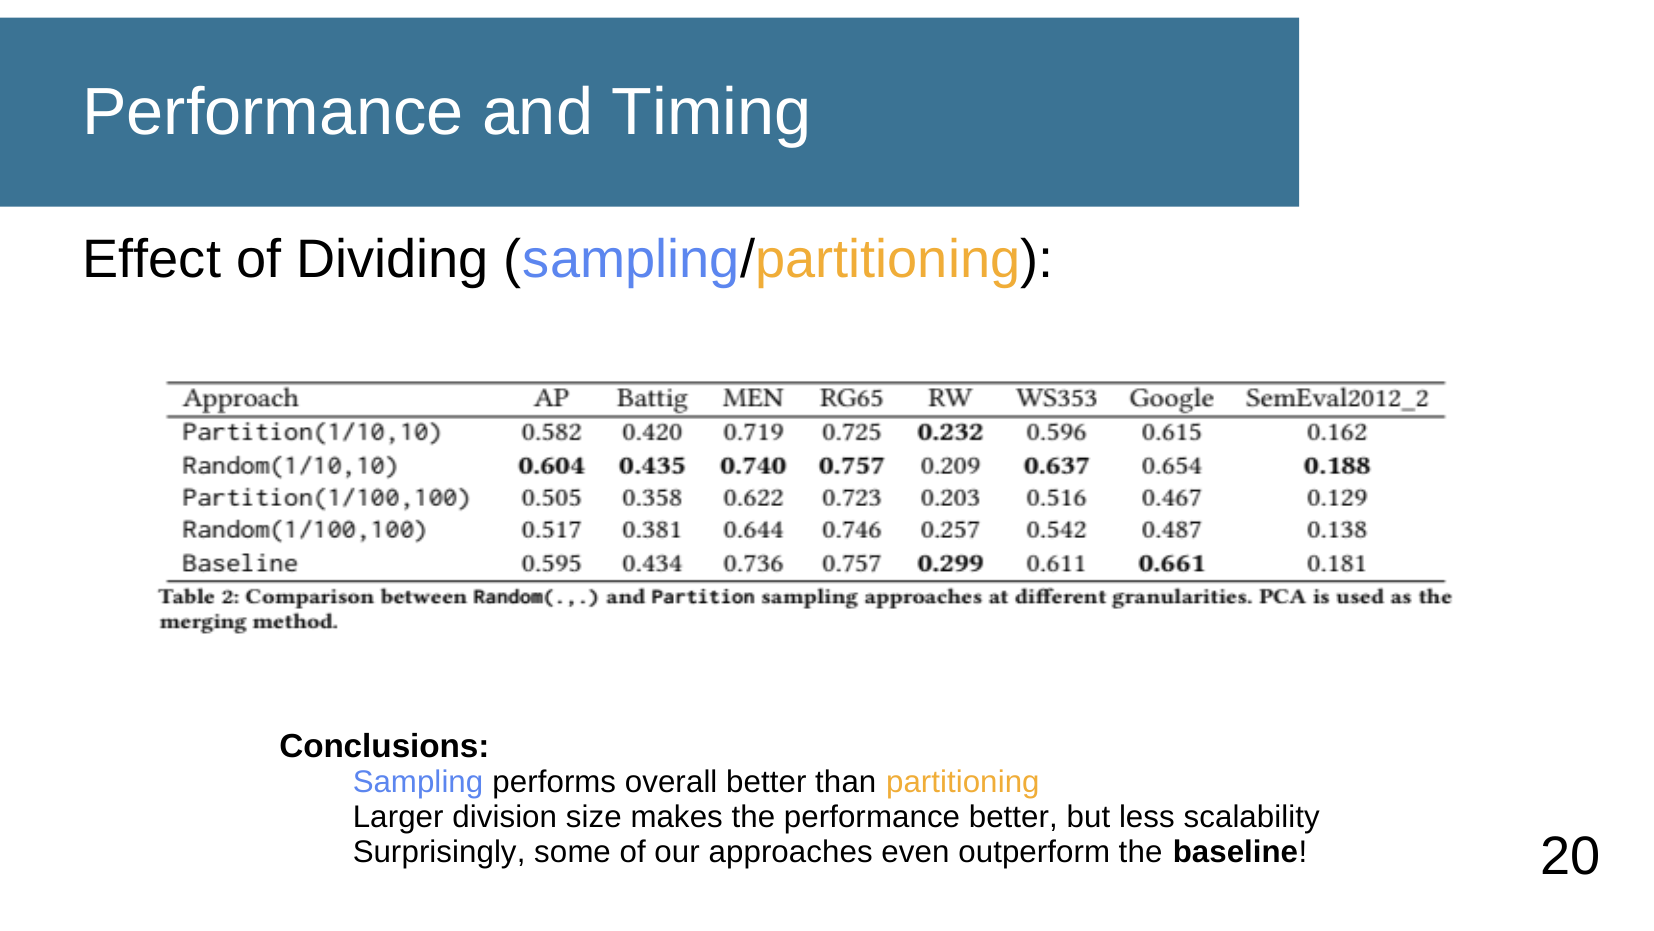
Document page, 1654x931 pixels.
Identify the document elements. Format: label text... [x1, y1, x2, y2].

title Performance and Timing [82, 35, 1234, 189]
list Effect of Dividing (sampling/partitioning): [82, 224, 1571, 764]
picture [153, 364, 1458, 644]
text_box Conclusions: Sampling performs overall better than partitioning Larger division size makes the performance better, but less scalability Surprisingly, some of our approaches even outperform the baseline! [264, 720, 1336, 908]
